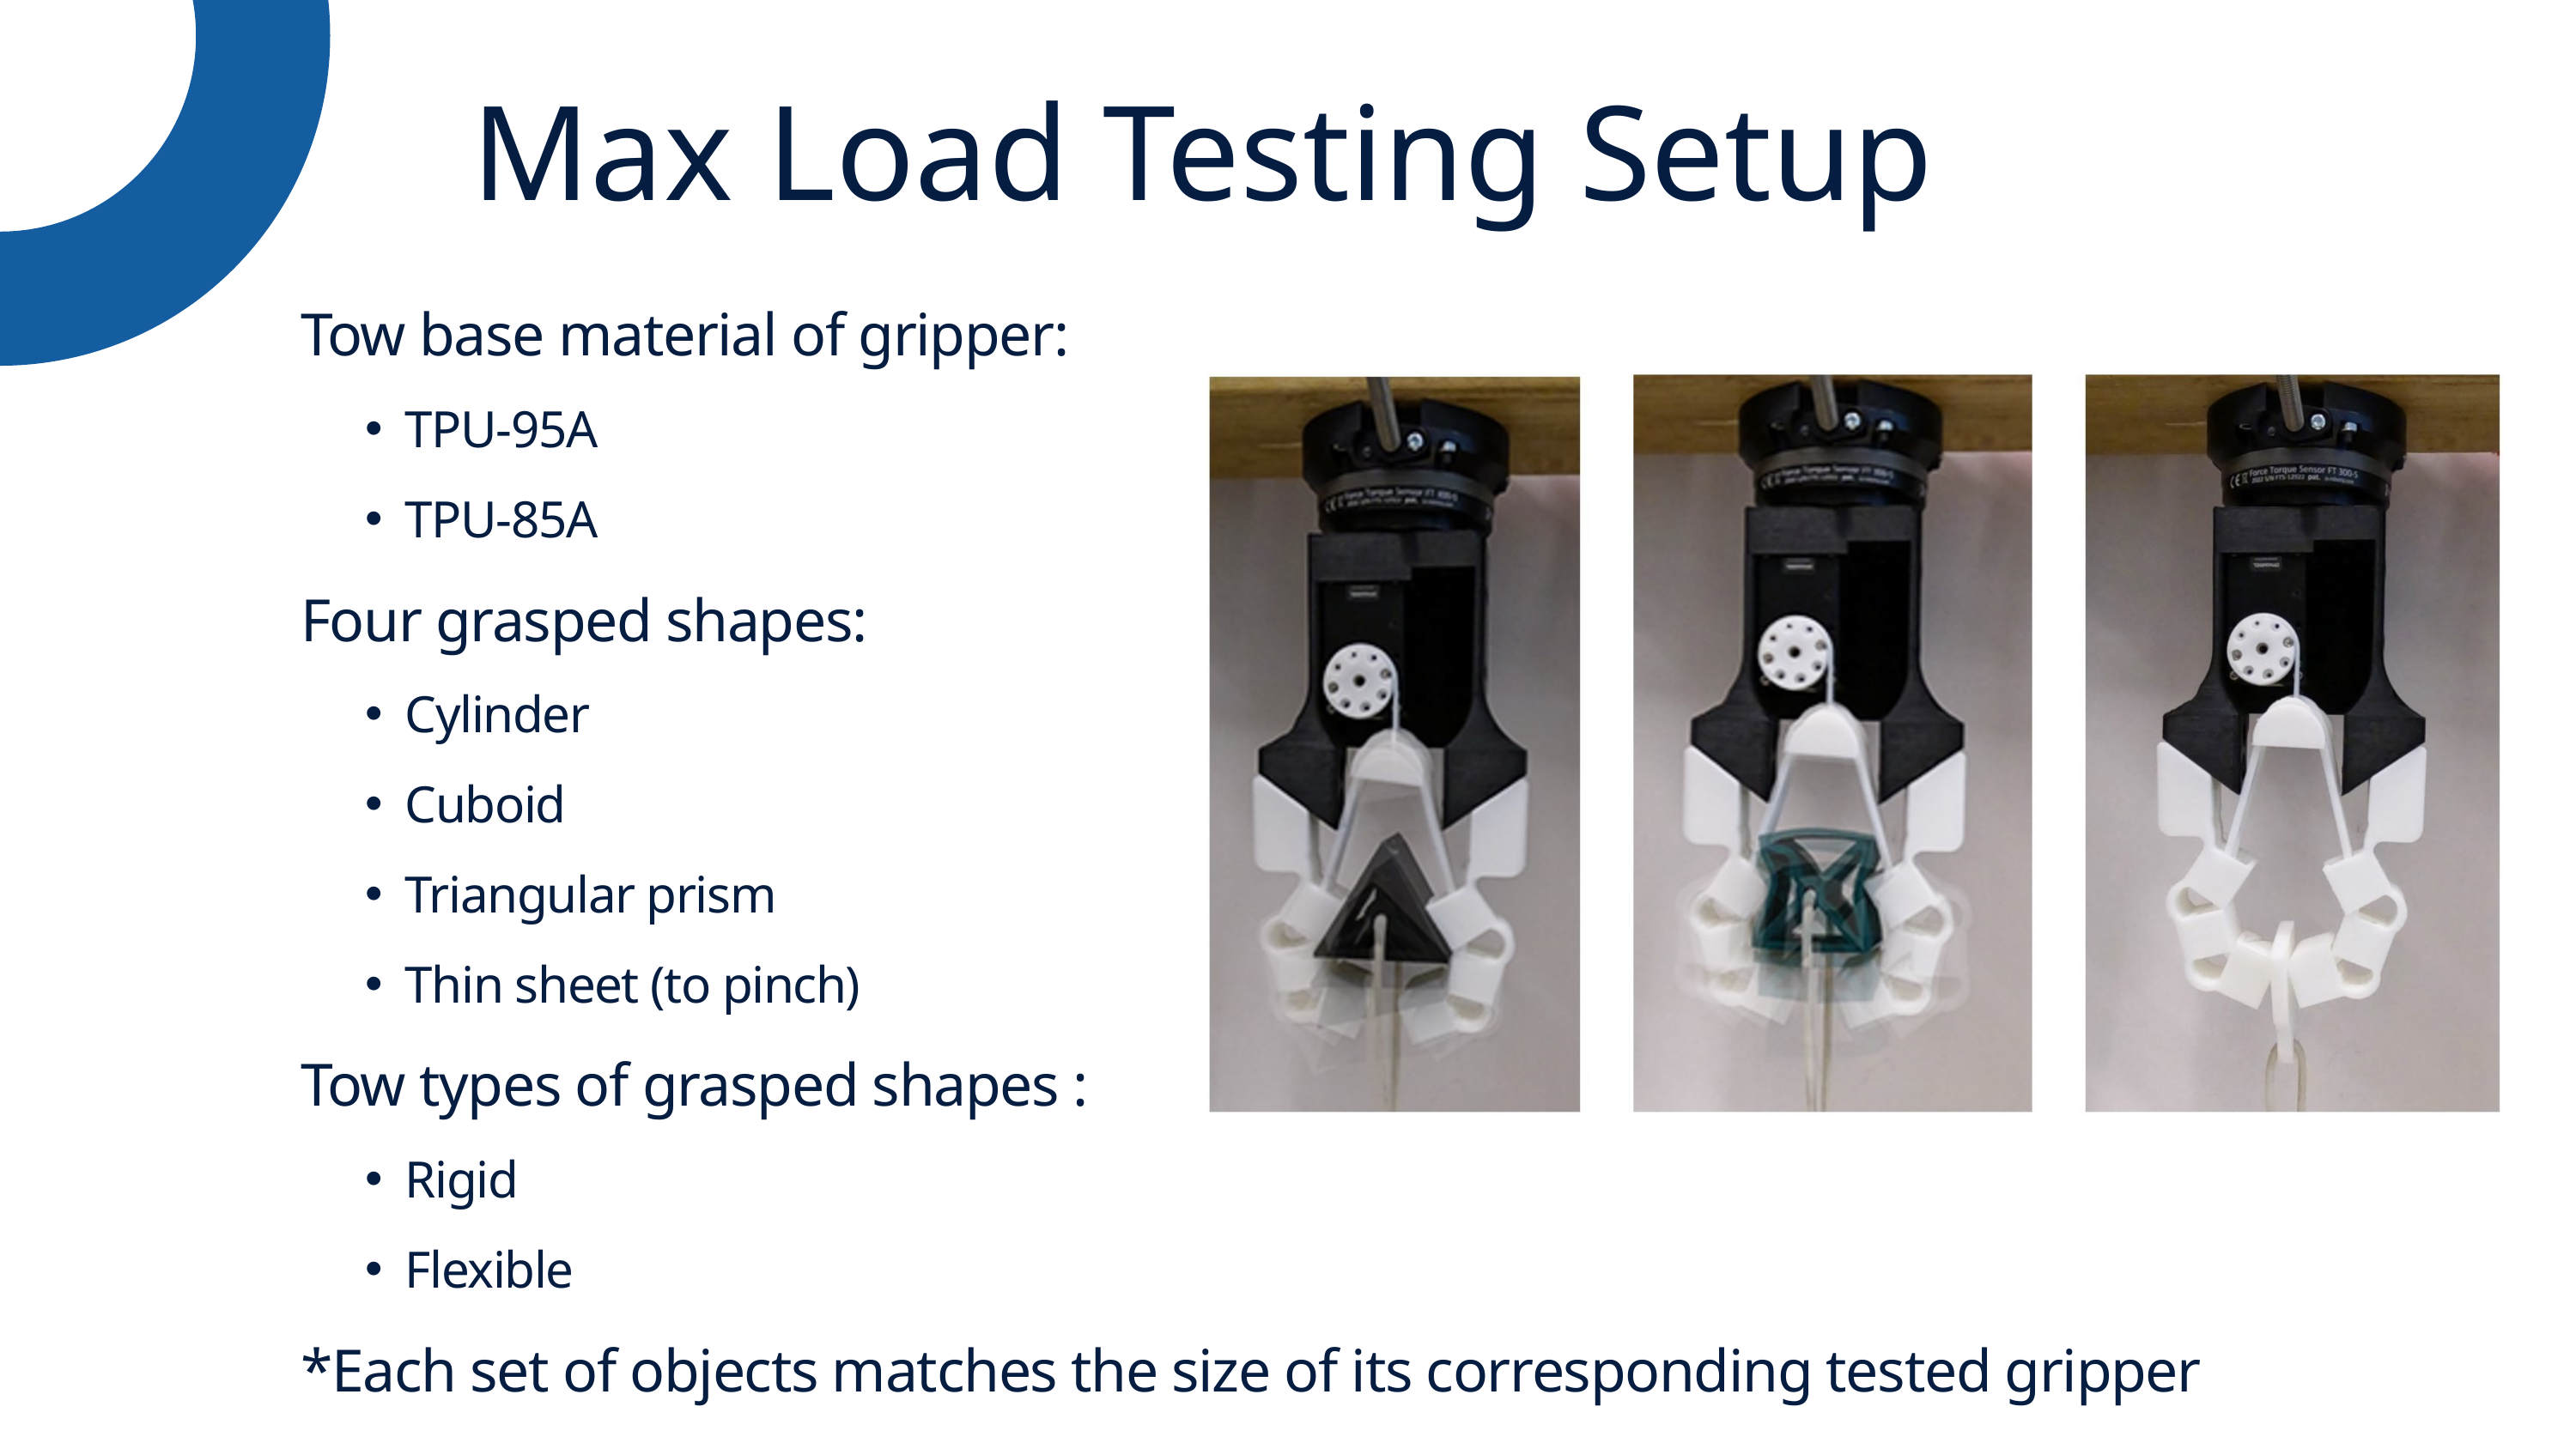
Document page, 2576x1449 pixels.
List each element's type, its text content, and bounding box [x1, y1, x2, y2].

text_box [0, 0, 264, 299]
text_box Max Load Testing Setup [471, 70, 2105, 263]
picture [1206, 373, 2503, 1114]
text_box Tow base material of gripper: TPU-95A TPU-85A Four grasped shapes: Cylinder Cuboid Triangular prism Thin sheet (to pinch) Tow types of grasped shapes : Rigid Flexible *Each set of objects matches the size of its corresponding tested gripper [300, 263, 2501, 1449]
